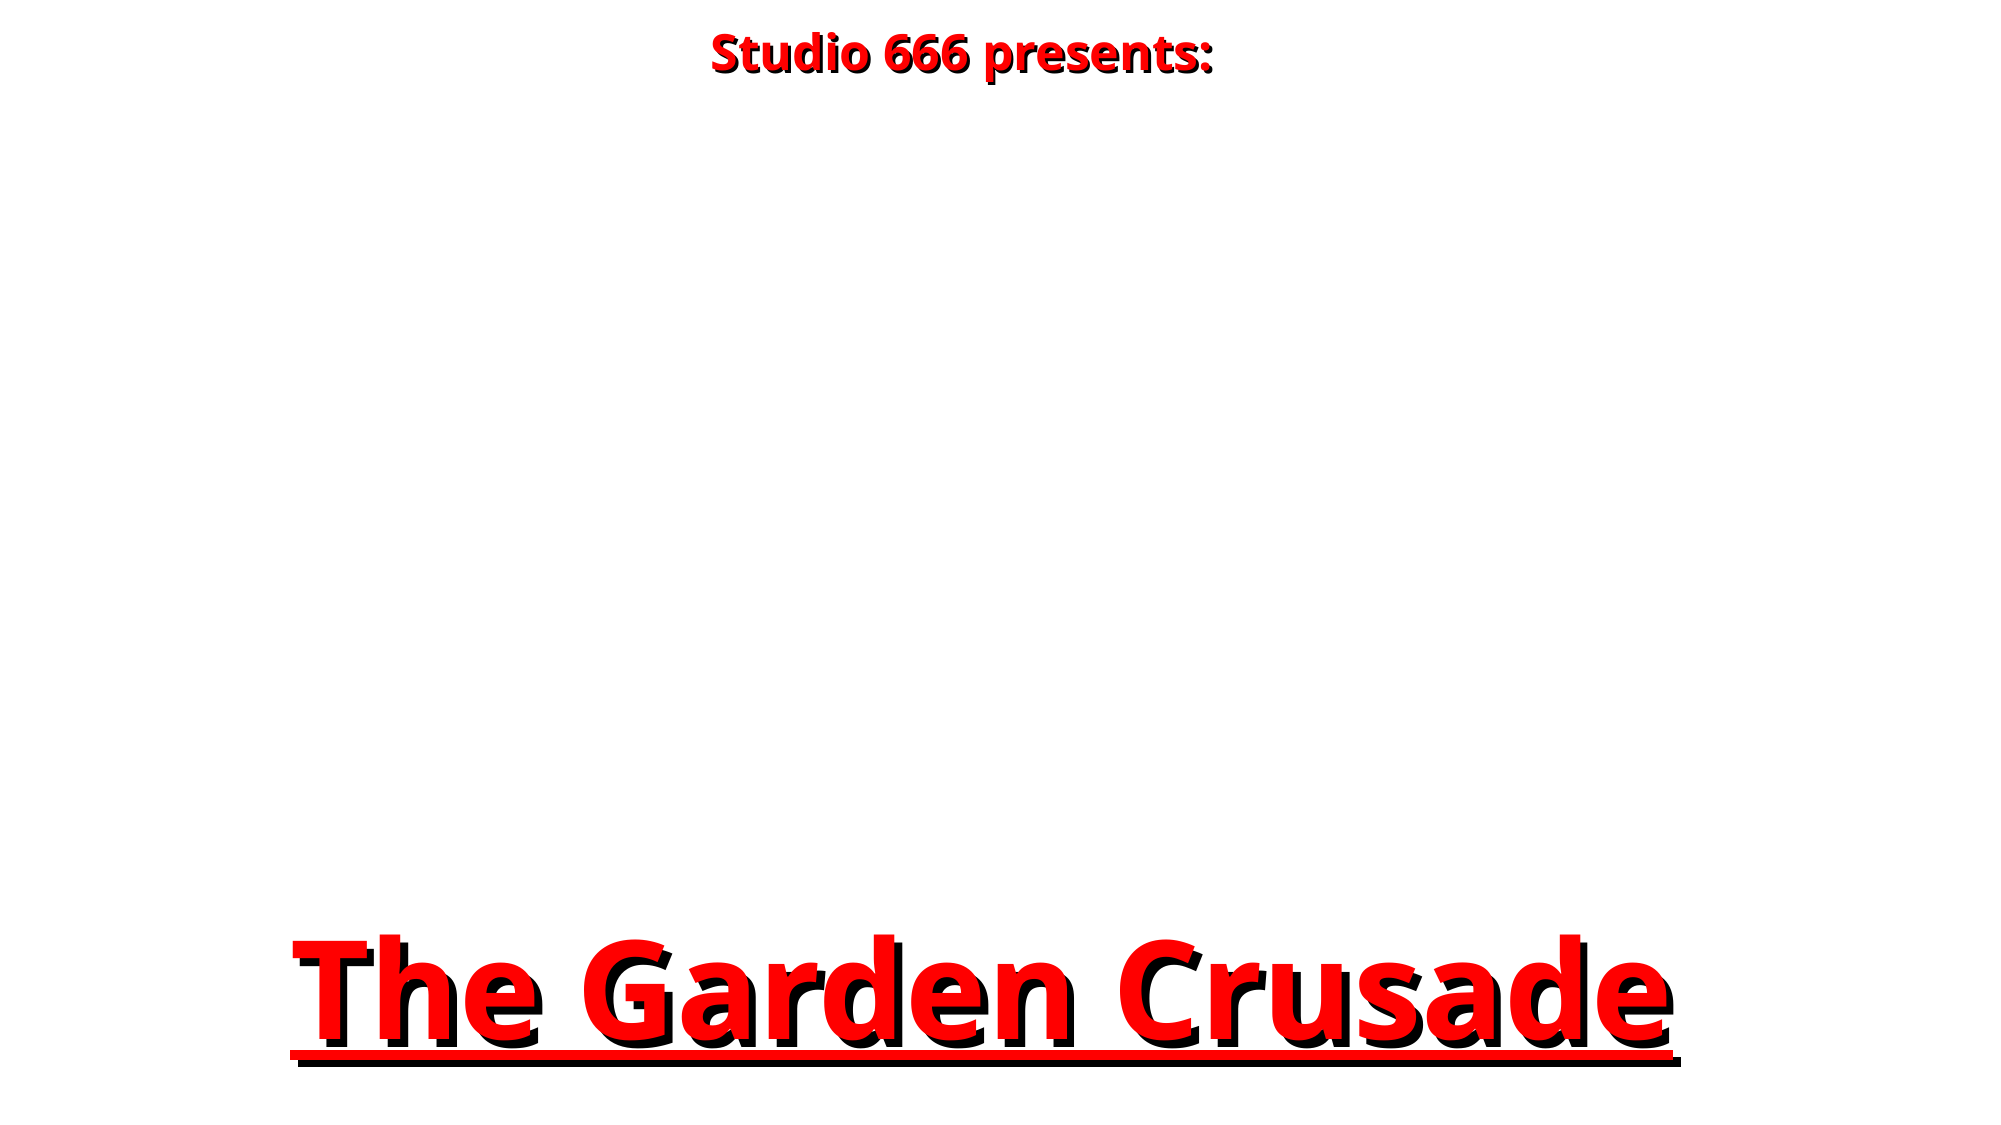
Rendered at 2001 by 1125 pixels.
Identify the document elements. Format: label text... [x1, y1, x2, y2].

title The Garden Crusade [170, 878, 1793, 1077]
subtitle Studio 666 presents: [211, 19, 1712, 119]
